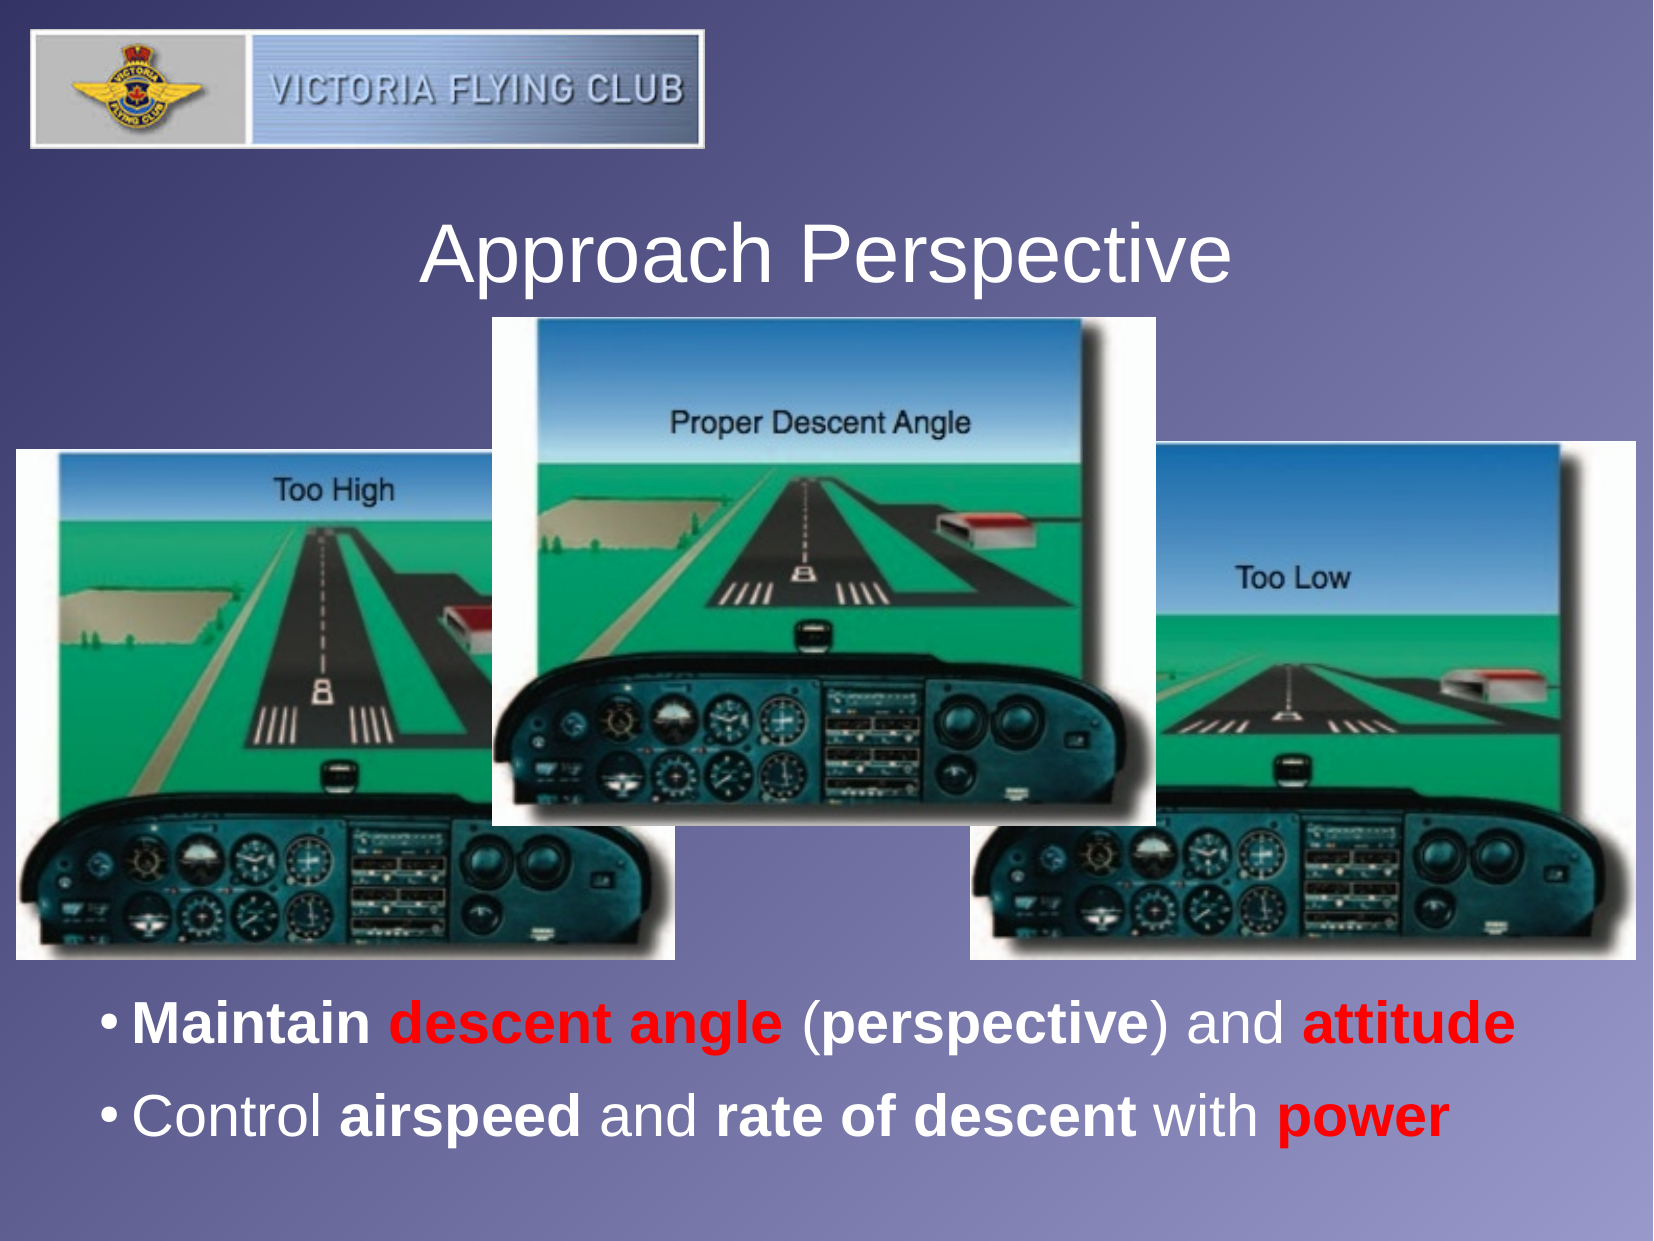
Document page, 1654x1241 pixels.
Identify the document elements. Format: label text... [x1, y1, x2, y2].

list Maintain descent angle (perspective) and attitude Control airspeed and rate of descent with power [82, 990, 1571, 1201]
picture [16, 317, 1636, 961]
title Approach Perspective [82, 150, 1571, 358]
picture [30, 29, 705, 149]
